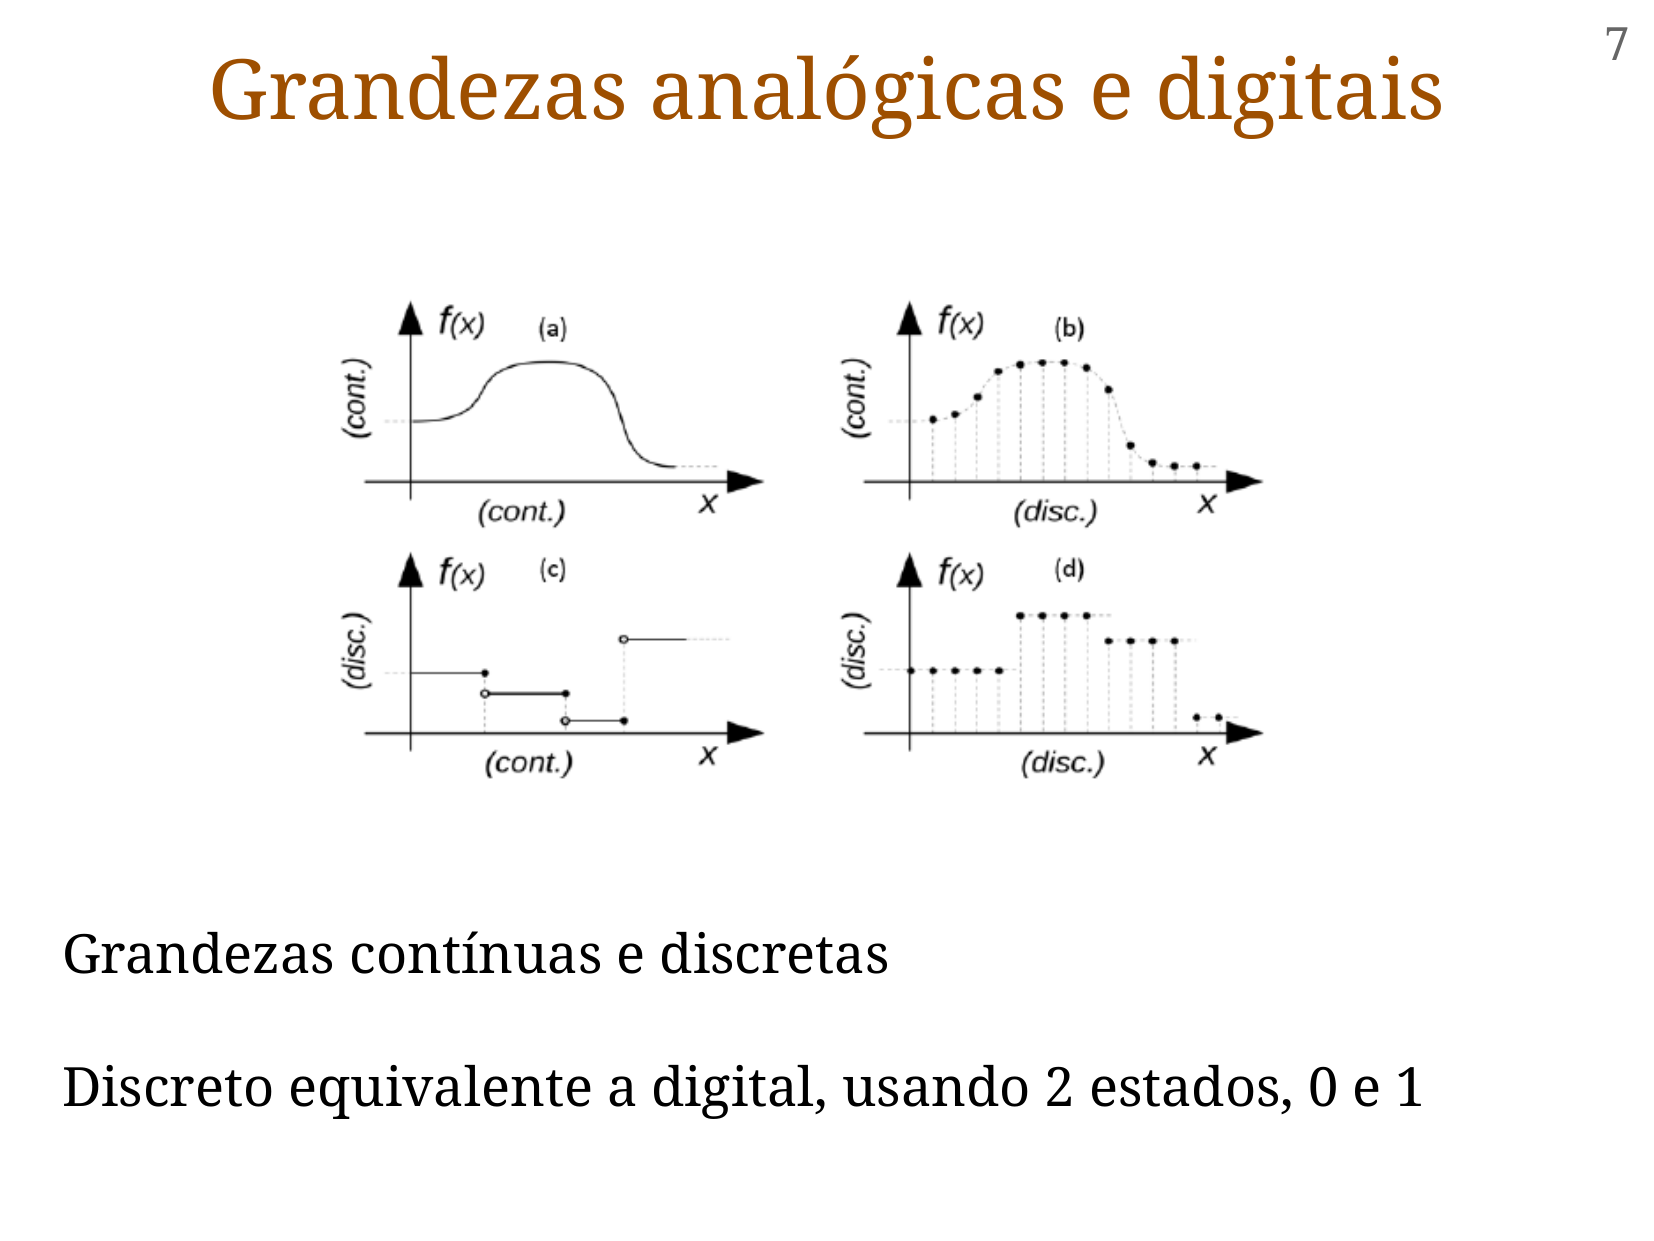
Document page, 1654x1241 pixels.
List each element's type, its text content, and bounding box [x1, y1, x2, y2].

title Grandezas analógicas e digitais [59, 29, 1595, 148]
picture [329, 275, 1290, 798]
list Grandezas contínuas e discretas Discreto equivalente a digital, usando 2 estados, 0 e 1 [59, 915, 1595, 1211]
